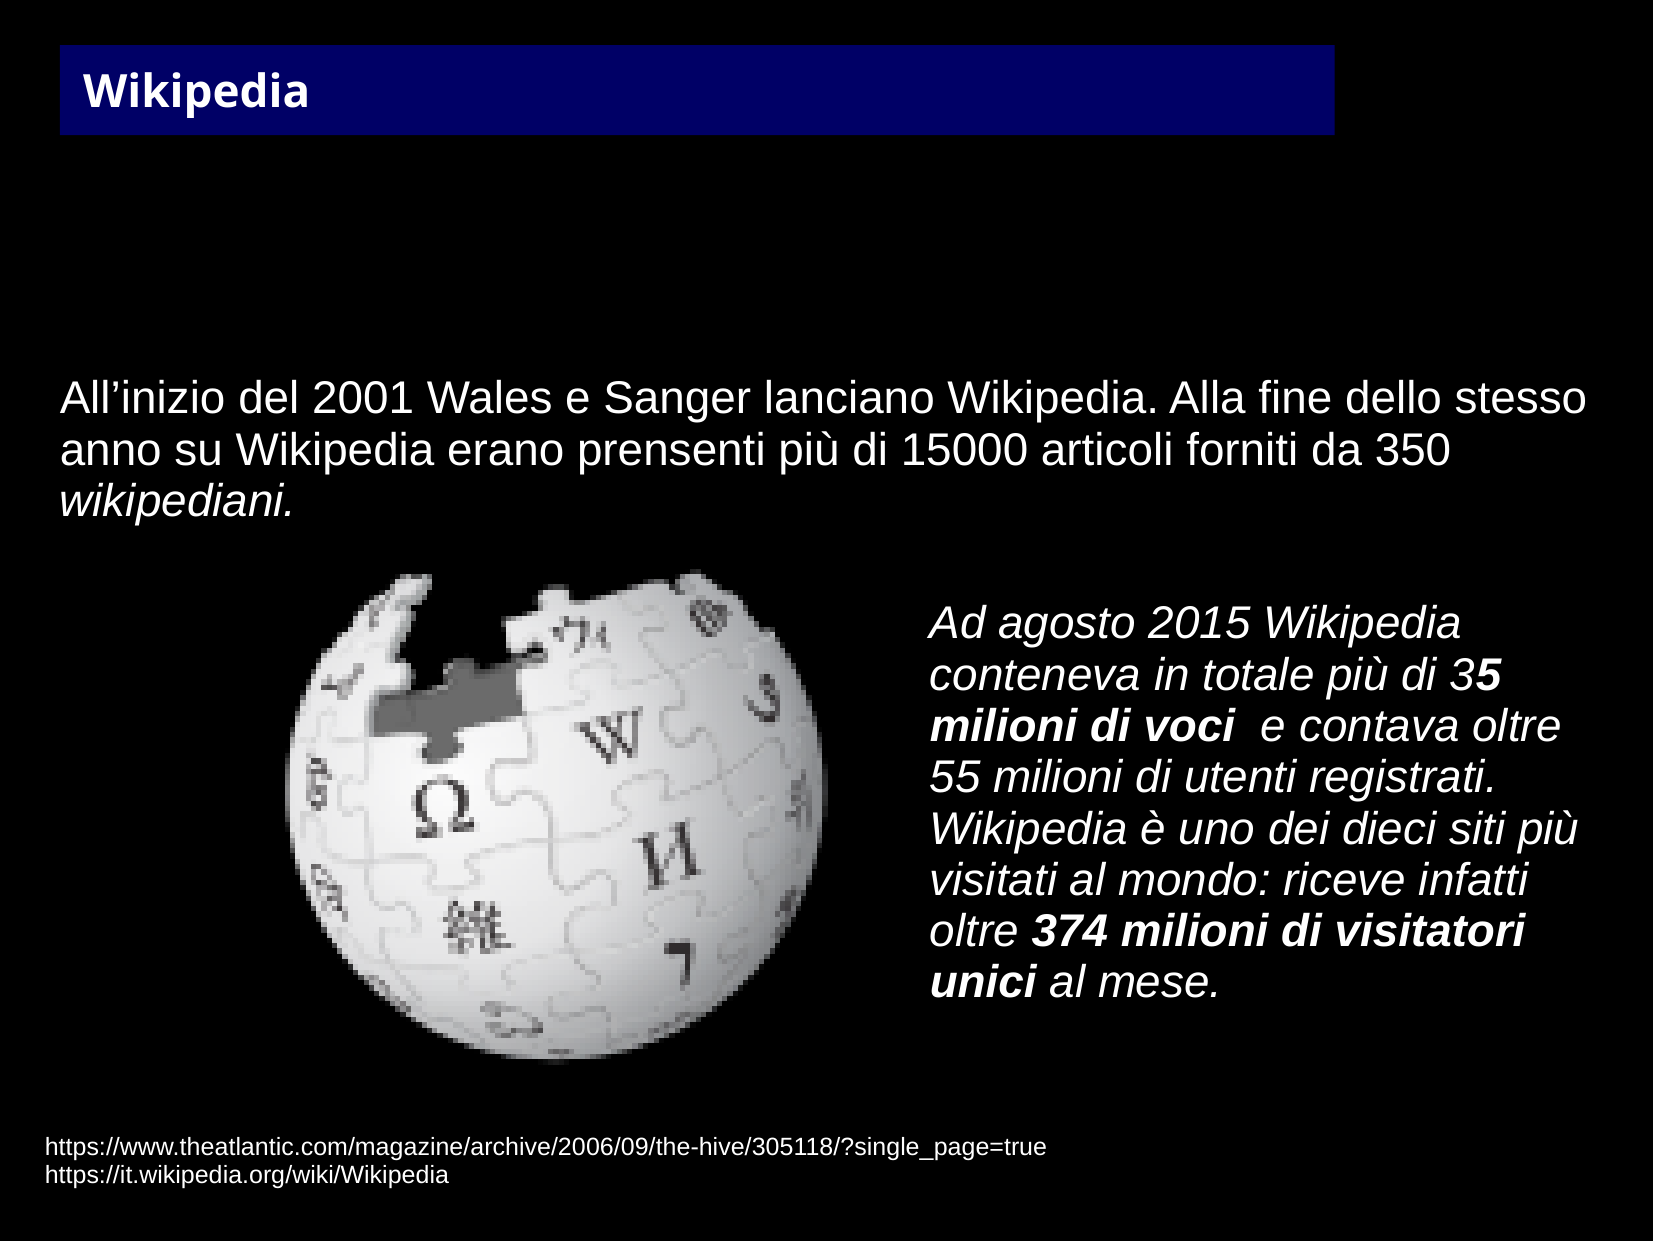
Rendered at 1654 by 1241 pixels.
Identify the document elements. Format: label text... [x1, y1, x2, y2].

list Wikipedia [59, 45, 1335, 136]
text_box All’inizio del 2001 Wales e Sanger lanciano Wikipedia. Alla fine dello stesso anno su Wikipedia erano prensenti più di 15000 articoli forniti da 350 wikipediani. [45, 364, 1606, 534]
picture [285, 569, 828, 1066]
text_box https://www.theatlantic.com/magazine/archive/2006/09/the-hive/305118/?single_page=true https://it.wikipedia.org/wiki/Wikipedia [30, 1125, 1646, 1241]
text_box Ad agosto 2015 Wikipedia conteneva in totale più di 35 milioni di voci e contava oltre 55 milioni di utenti registrati. Wikipedia è uno dei dieci siti più visitati al mondo: riceve infatti oltre 374 milioni di visitatori unici al mese. [915, 590, 1621, 1036]
